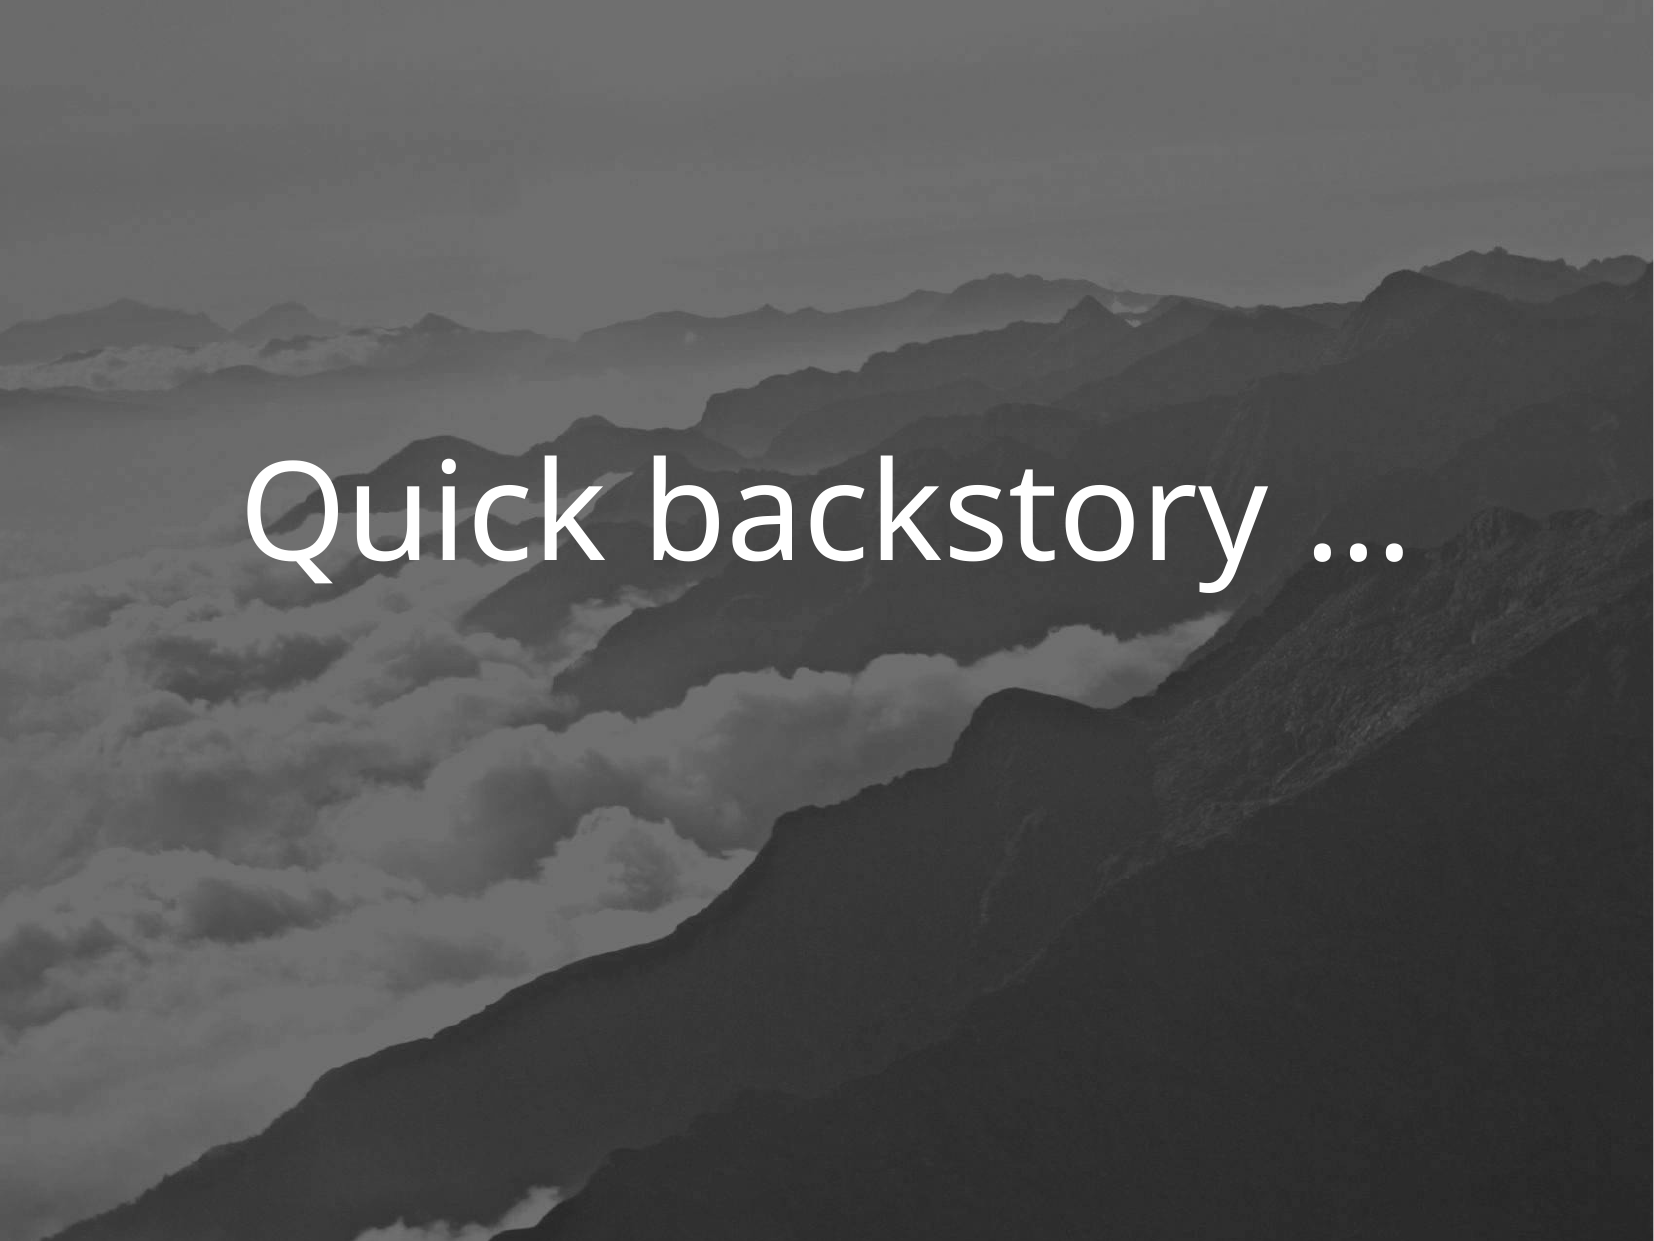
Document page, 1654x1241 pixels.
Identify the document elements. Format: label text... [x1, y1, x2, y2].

title Quick backstory … [82, 319, 1571, 695]
picture [0, 0, 1654, 1241]
